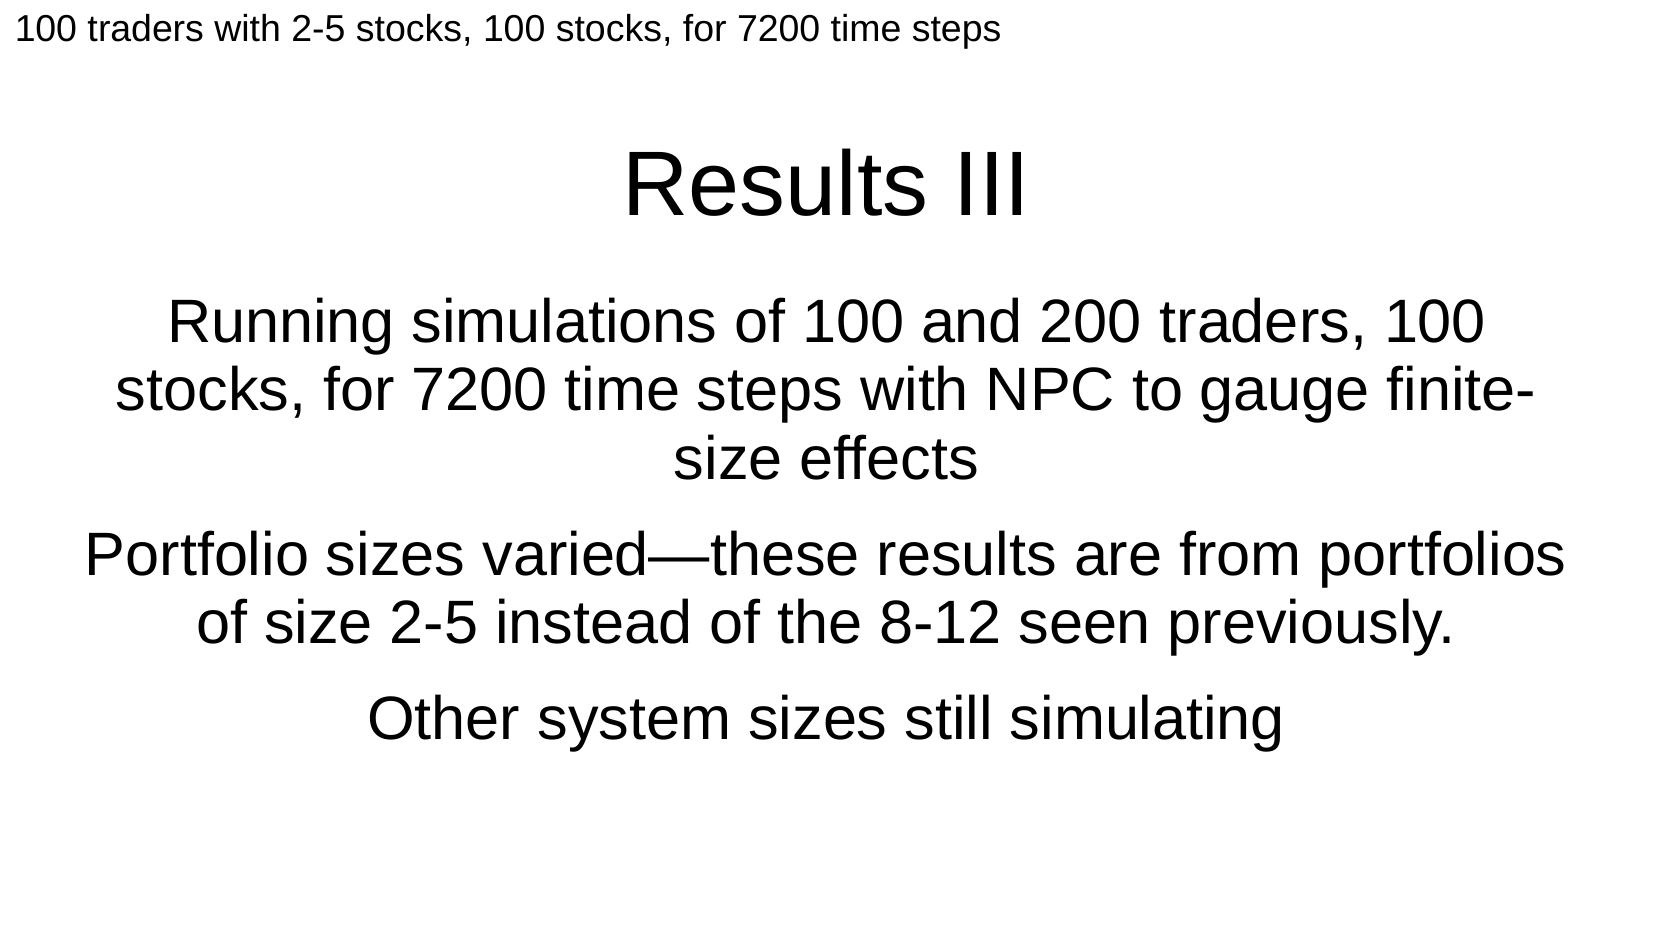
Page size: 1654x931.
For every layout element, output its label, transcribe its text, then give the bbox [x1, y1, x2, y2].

text_box 100 traders with 2-5 stocks, 100 stocks, for 7200 time steps [0, 0, 1038, 57]
list Running simulations of 100 and 200 traders, 100 stocks, for 7200 time steps with NPC to gauge finite-size effects Portfolio sizes varied—these results are from portfolios of size 2-5 instead of the 8-12 seen previously. Other system sizes still simulating [82, 286, 1571, 827]
title Results III [82, 106, 1571, 262]
